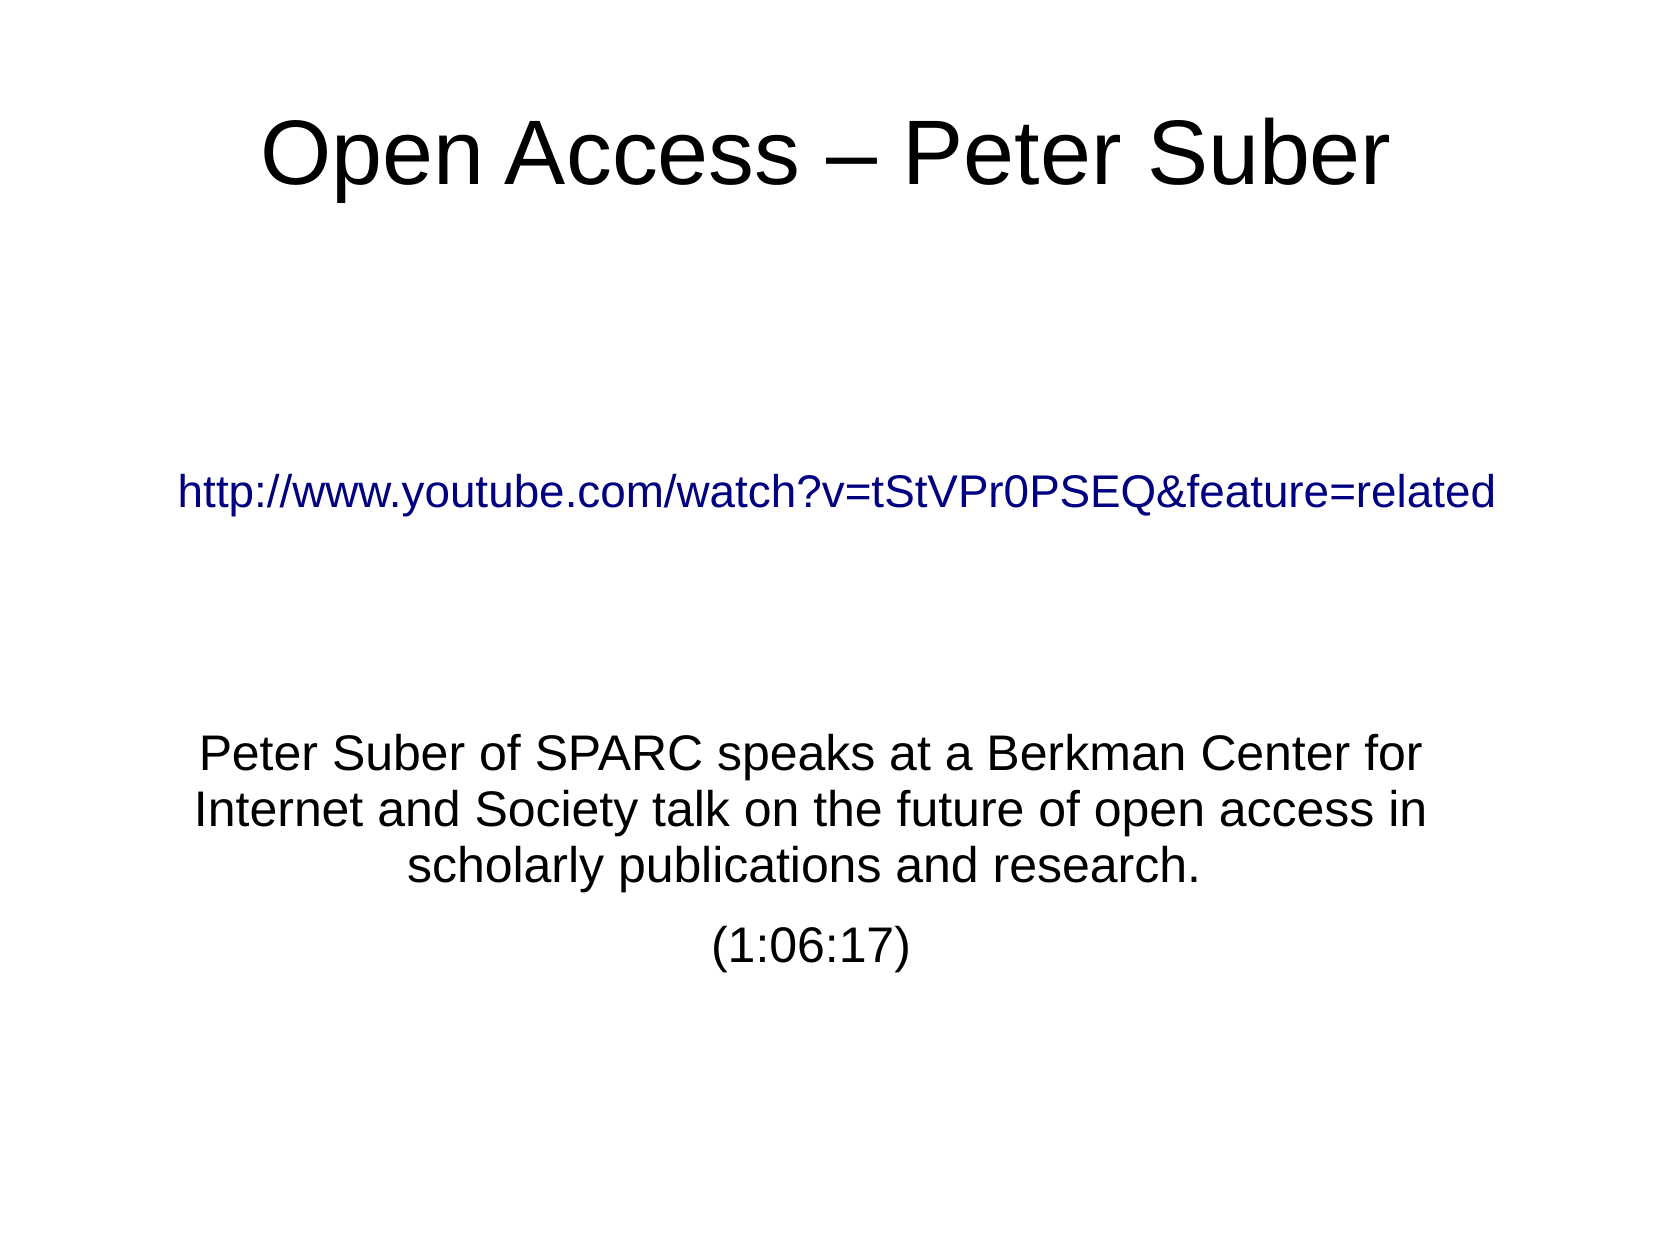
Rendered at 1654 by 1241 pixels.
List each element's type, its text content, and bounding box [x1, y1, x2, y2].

text_box http://www.youtube.com/watch?v=tStVPr0PSEQ&feature=related [150, 458, 1538, 526]
title Open Access – Peter Suber [82, 49, 1571, 257]
text_box Peter Suber of SPARC speaks at a Berkman Center for Internet and Society talk on the future of open access in scholarly publications and research. (1:06:17) [112, 717, 1510, 981]
